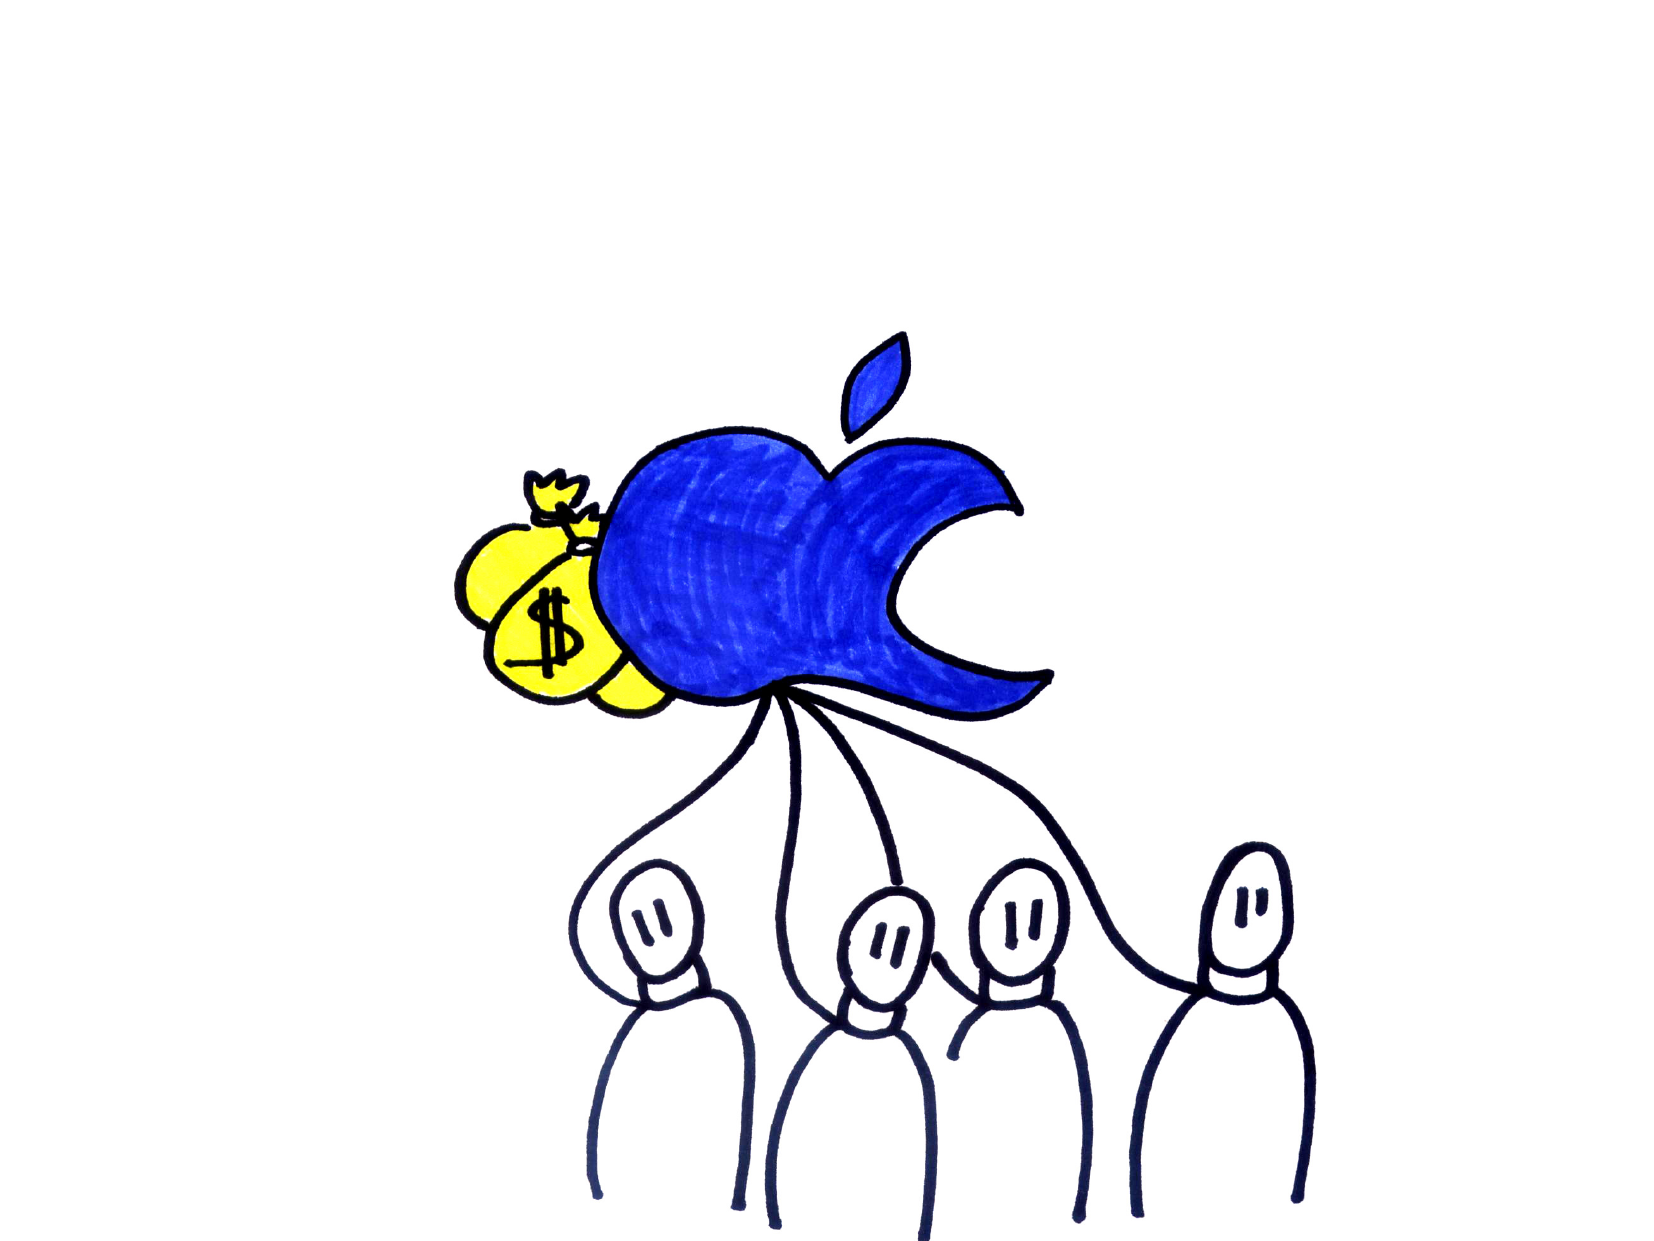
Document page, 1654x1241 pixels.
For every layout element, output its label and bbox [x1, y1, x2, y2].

picture [377, 247, 1397, 1241]
